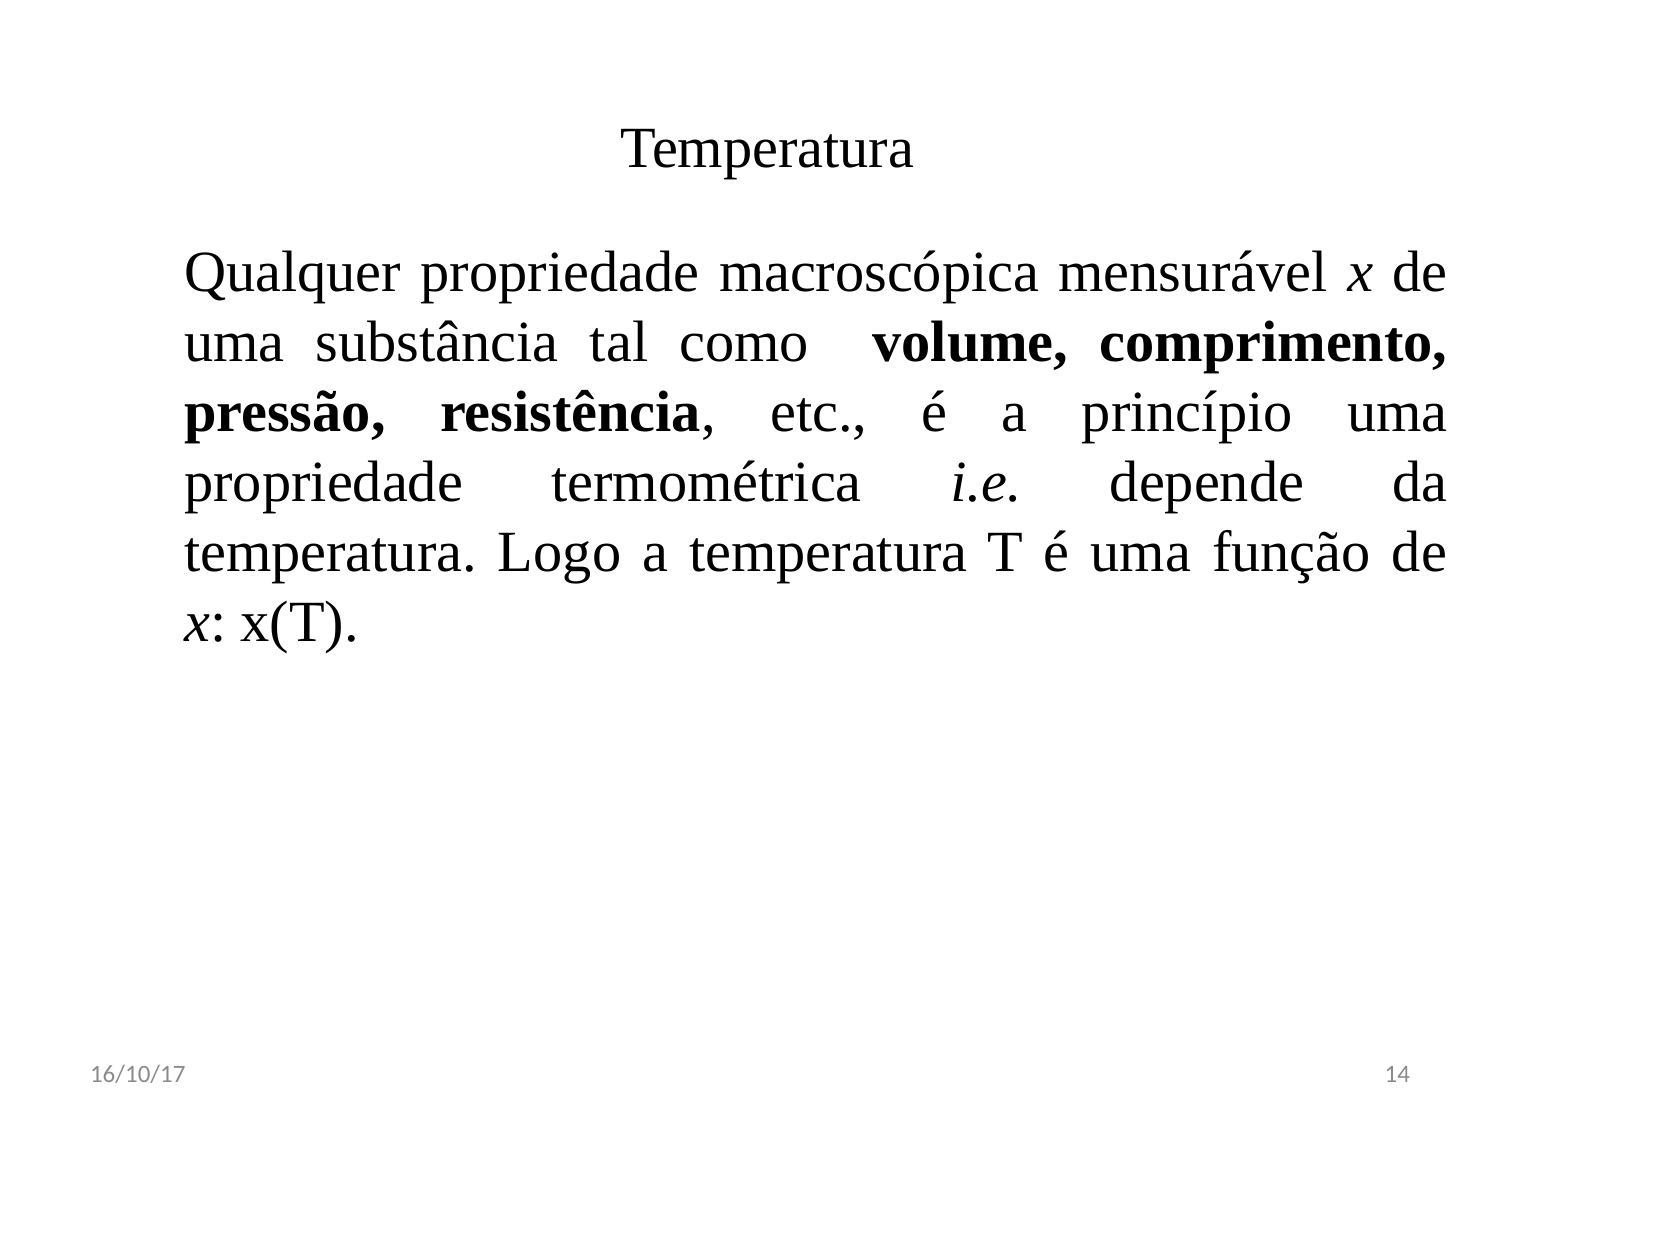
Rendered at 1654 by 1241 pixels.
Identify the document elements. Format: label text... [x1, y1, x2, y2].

text_box Qualquer propriedade macroscópica mensurável x de uma substância tal como volume, comprimento, pressão, resistência, etc., é a princípio uma propriedade termométrica i.e. depende da temperatura. Logo a temperatura T é uma função de x: x(T). [169, 226, 1463, 661]
text_box Temperatura [512, 102, 1105, 187]
slide_number <número> [1074, 1042, 1425, 1103]
slide_number 16/10/17 [75, 1042, 425, 1103]
